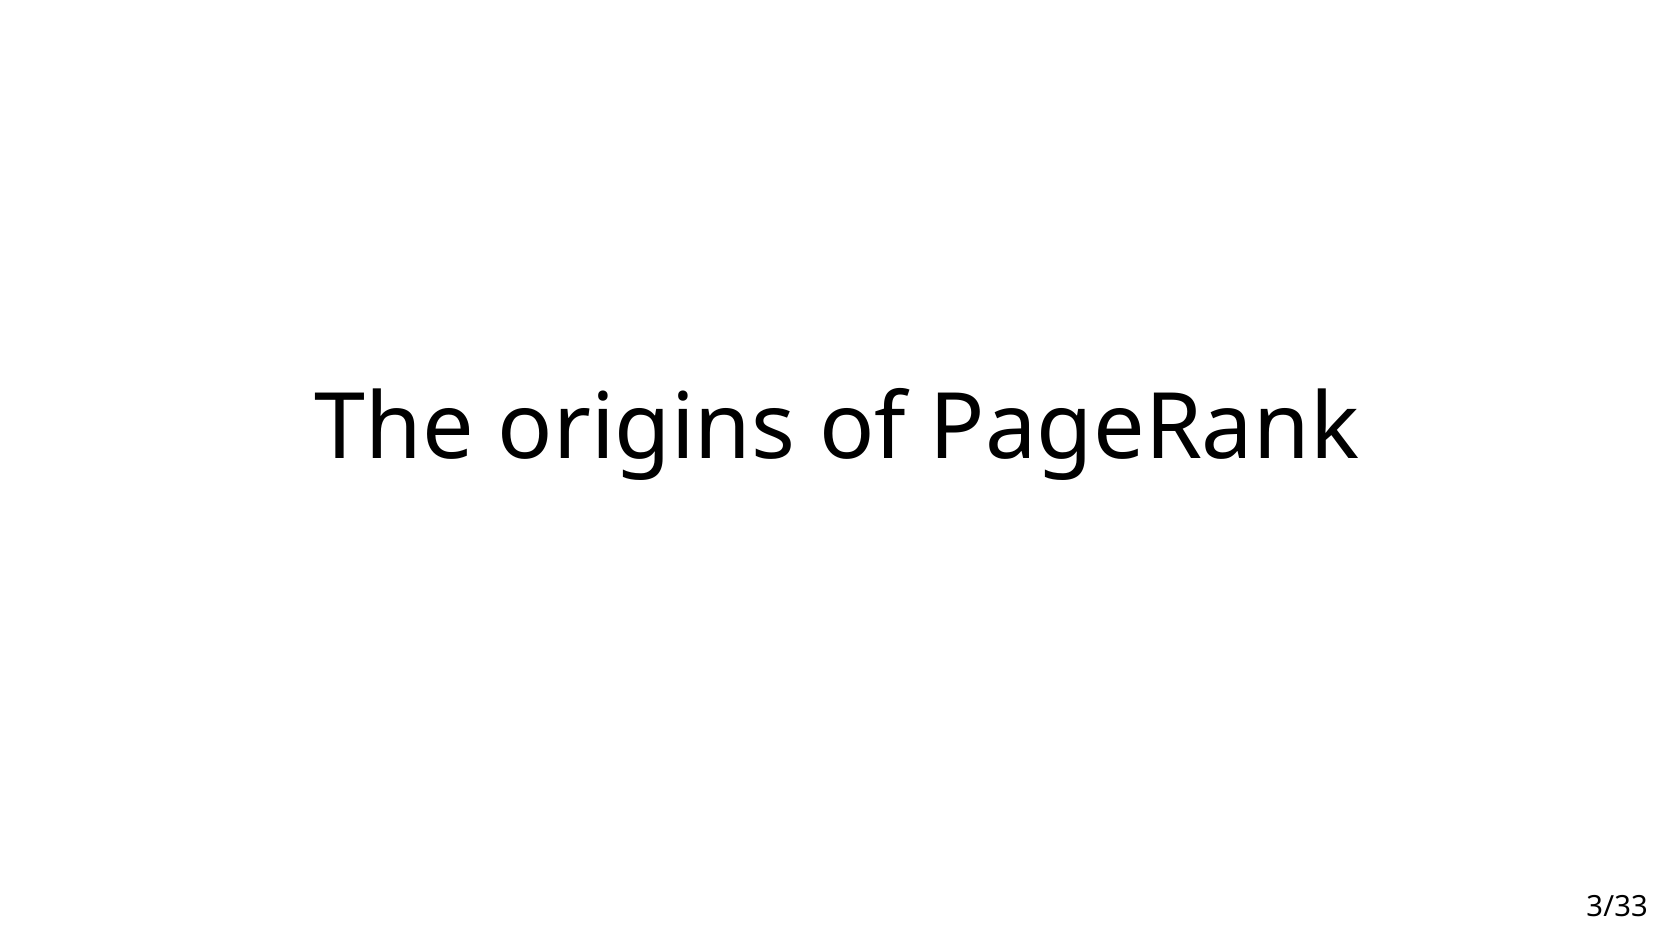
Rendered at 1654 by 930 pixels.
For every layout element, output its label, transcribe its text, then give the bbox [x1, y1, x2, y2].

title The origins of PageRank [93, 344, 1582, 501]
